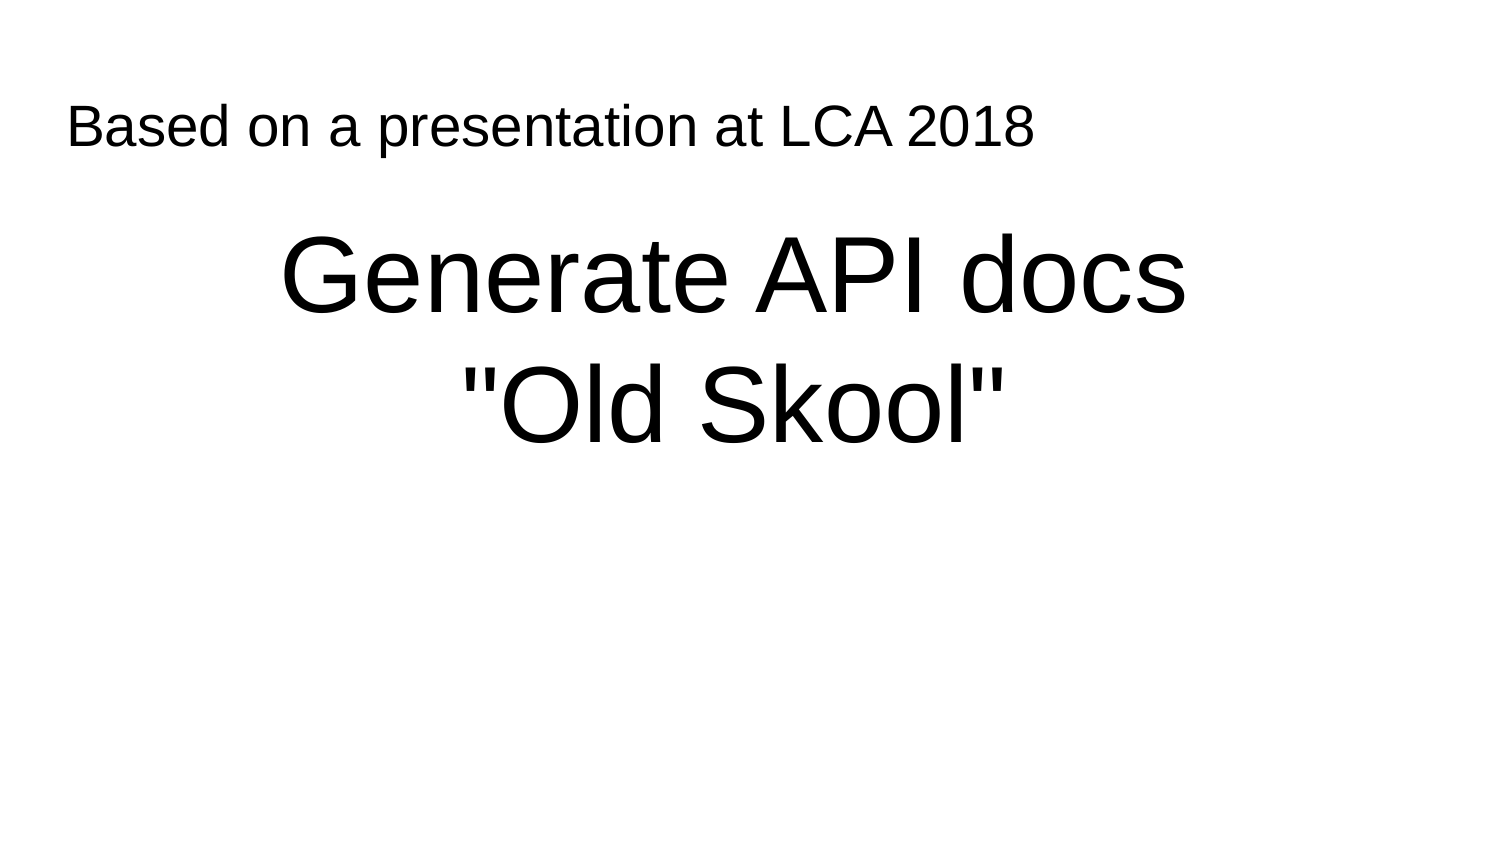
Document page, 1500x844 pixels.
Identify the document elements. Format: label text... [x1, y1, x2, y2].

list Generate API docs "Old Skool" [35, 189, 1434, 750]
title Based on a presentation at LCA 2018 [51, 72, 1449, 167]
